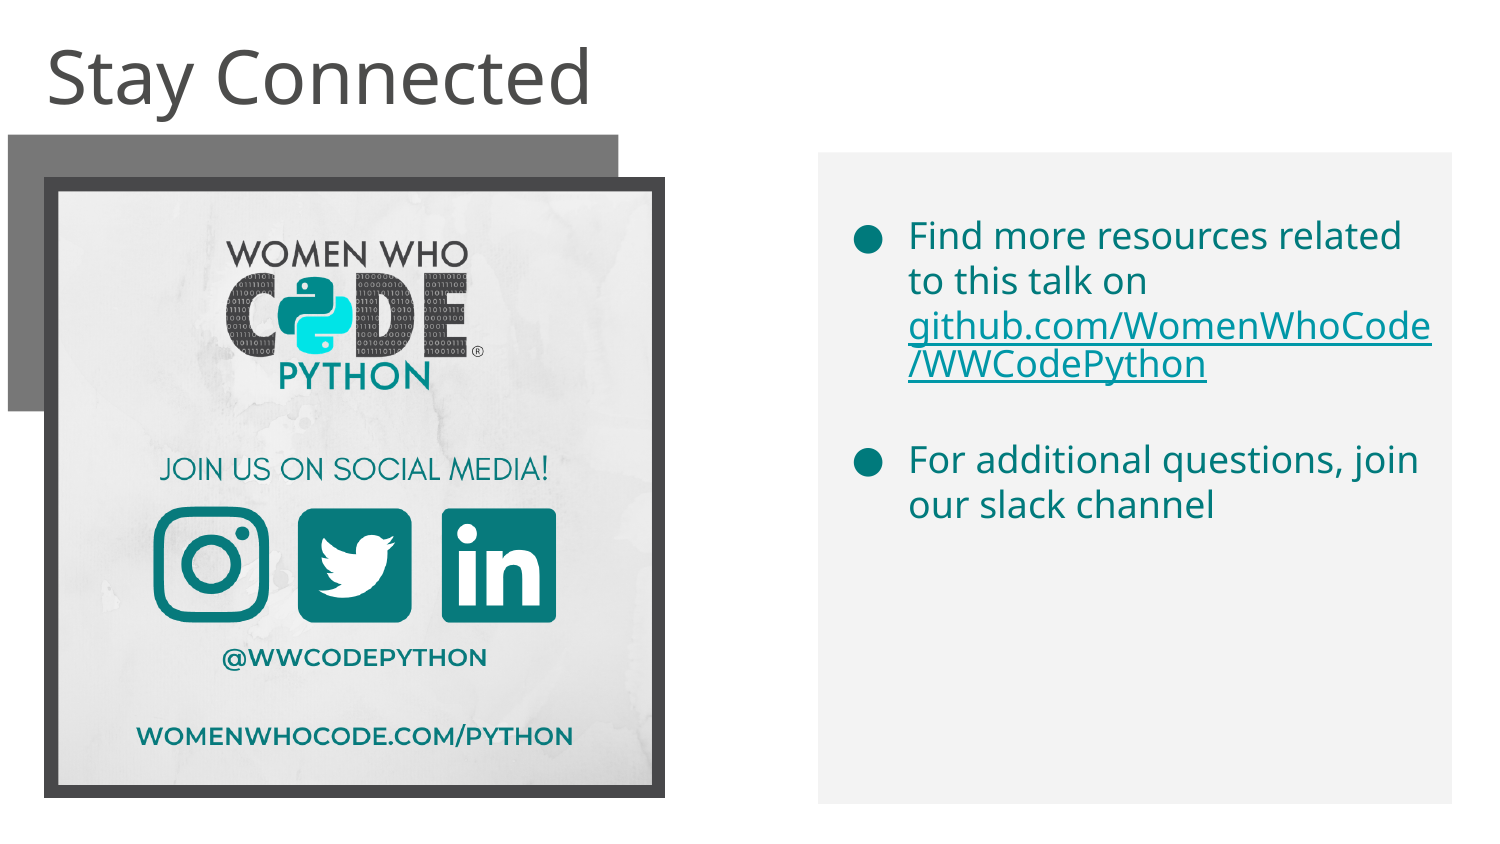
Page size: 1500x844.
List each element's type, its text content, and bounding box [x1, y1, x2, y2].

text_box Find more resources related to this talk on github.com/WomenWhoCode/WWCodePython For additional questions, join our slack channel [818, 152, 1452, 804]
picture [44, 177, 665, 798]
title Stay Connected [31, 9, 1500, 135]
text_box [7, 134, 619, 412]
